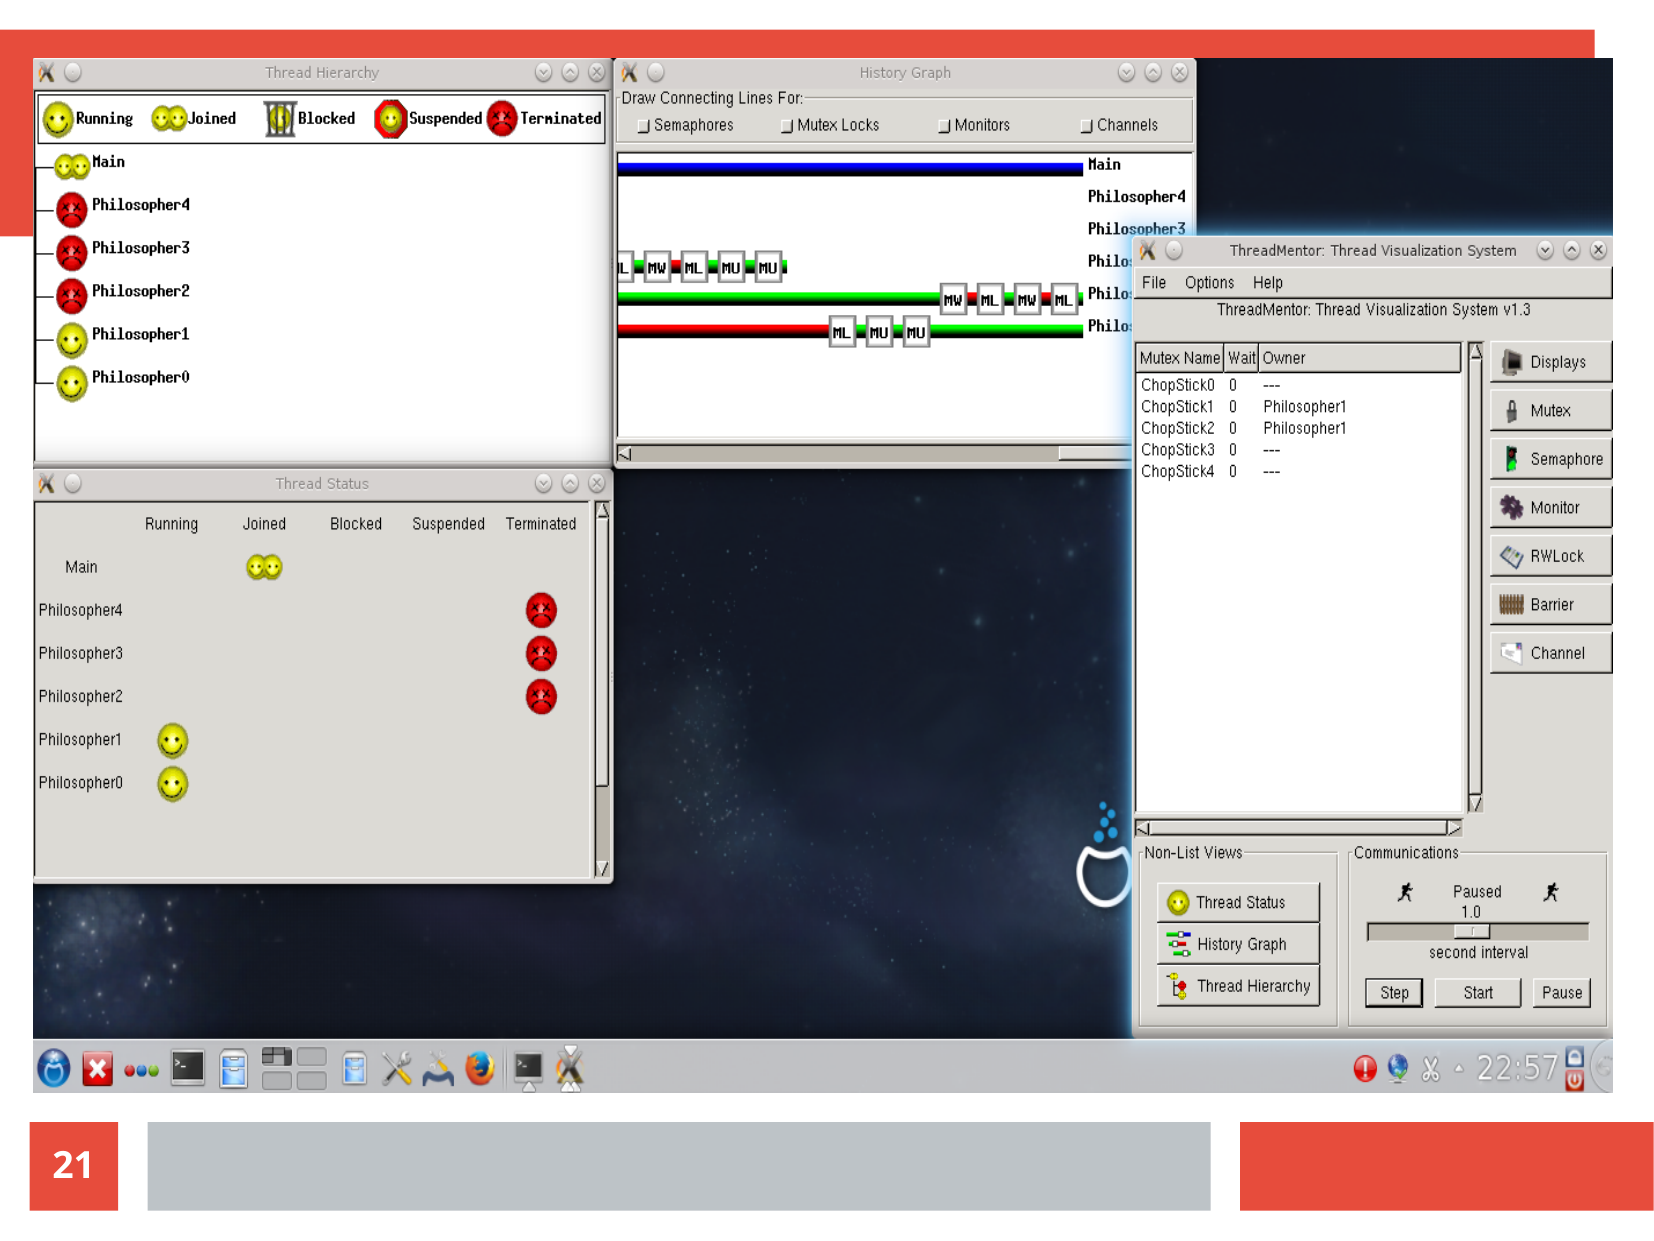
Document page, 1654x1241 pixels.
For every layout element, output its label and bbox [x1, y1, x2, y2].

picture [33, 59, 1613, 1093]
text_box [29, 1122, 119, 1211]
